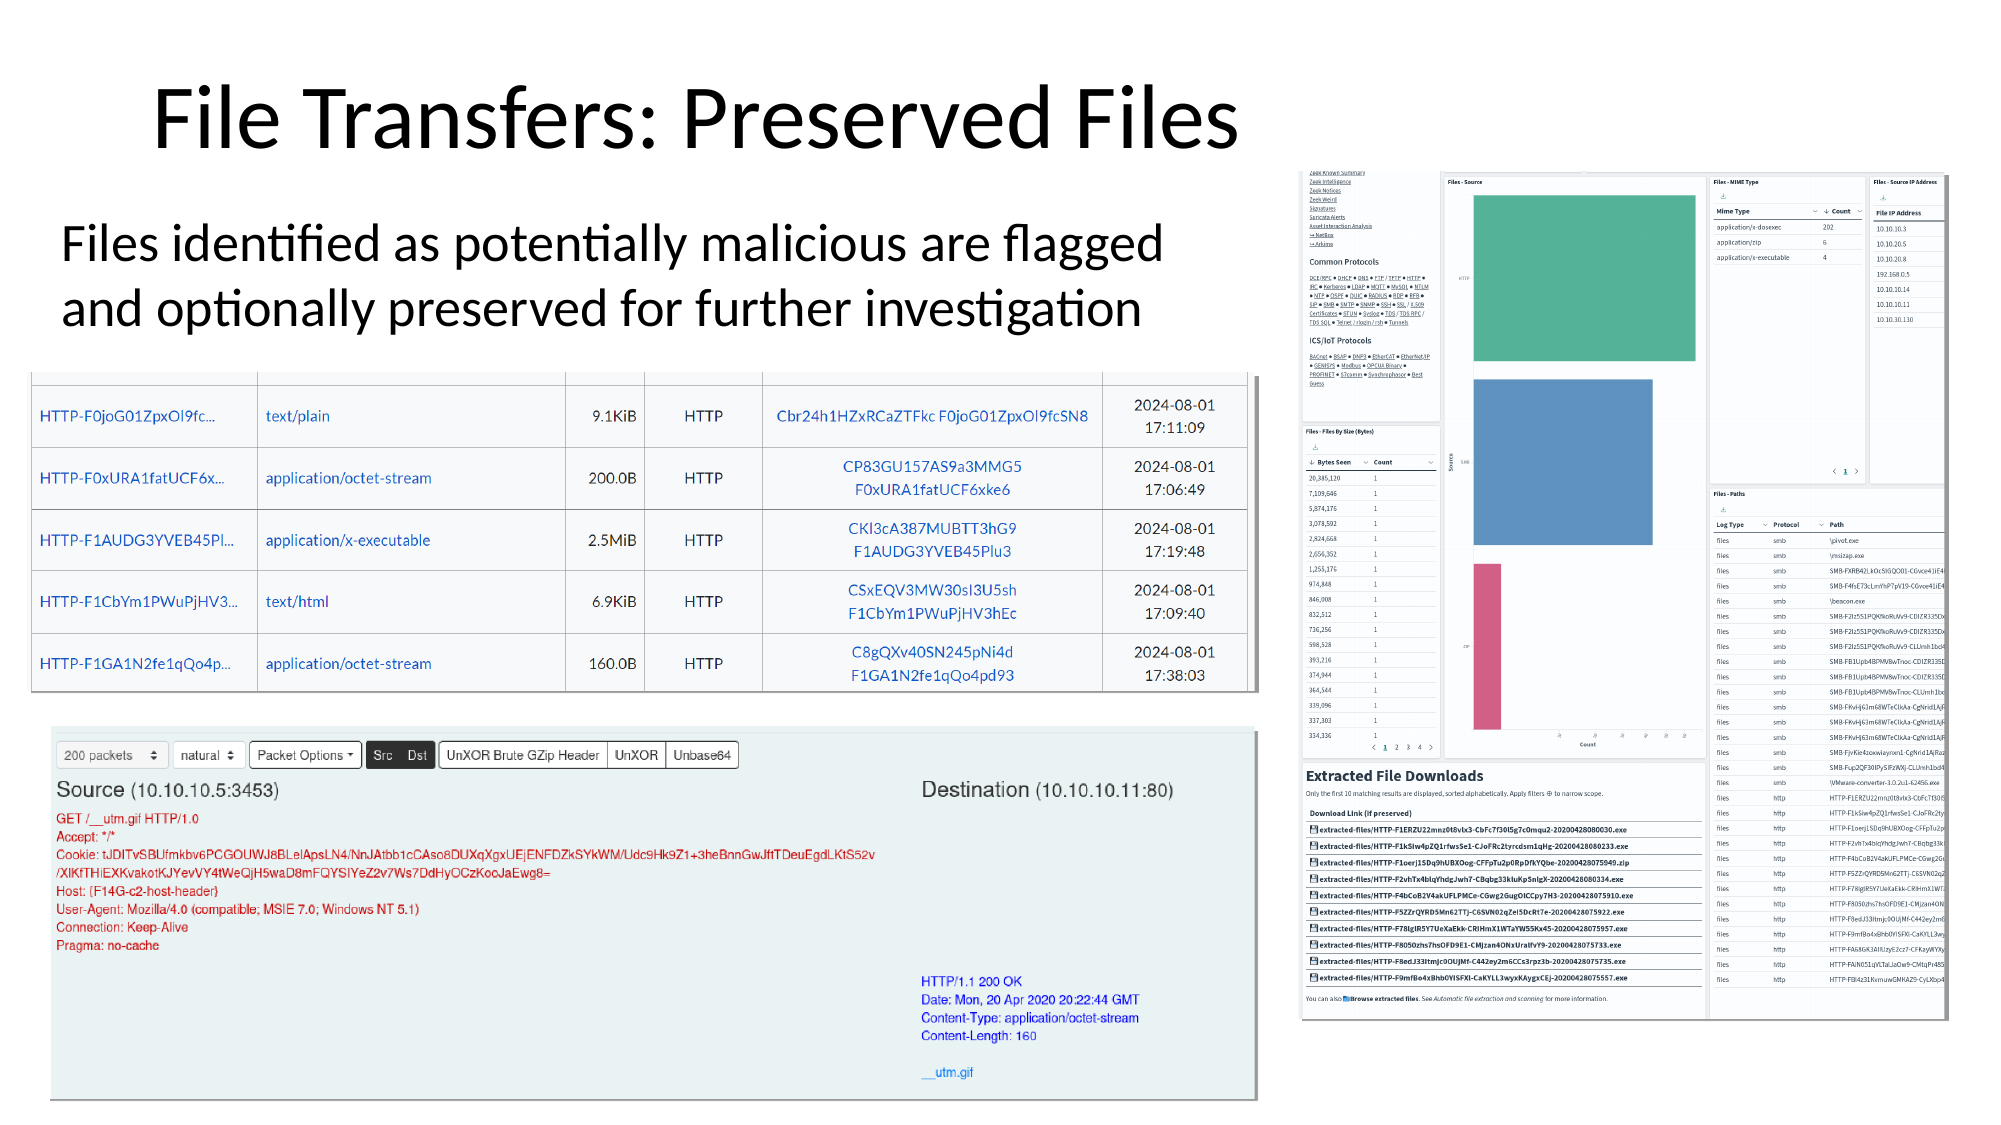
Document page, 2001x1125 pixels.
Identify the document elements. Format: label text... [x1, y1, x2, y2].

picture [1298, 171, 1945, 1019]
picture [27, 372, 1255, 691]
picture [46, 726, 1255, 1099]
text_box Files identified as potentially malicious are flagged and optionally preserved for further investigation [46, 199, 1274, 345]
title File Transfers: Preserved Files [137, 59, 1863, 278]
